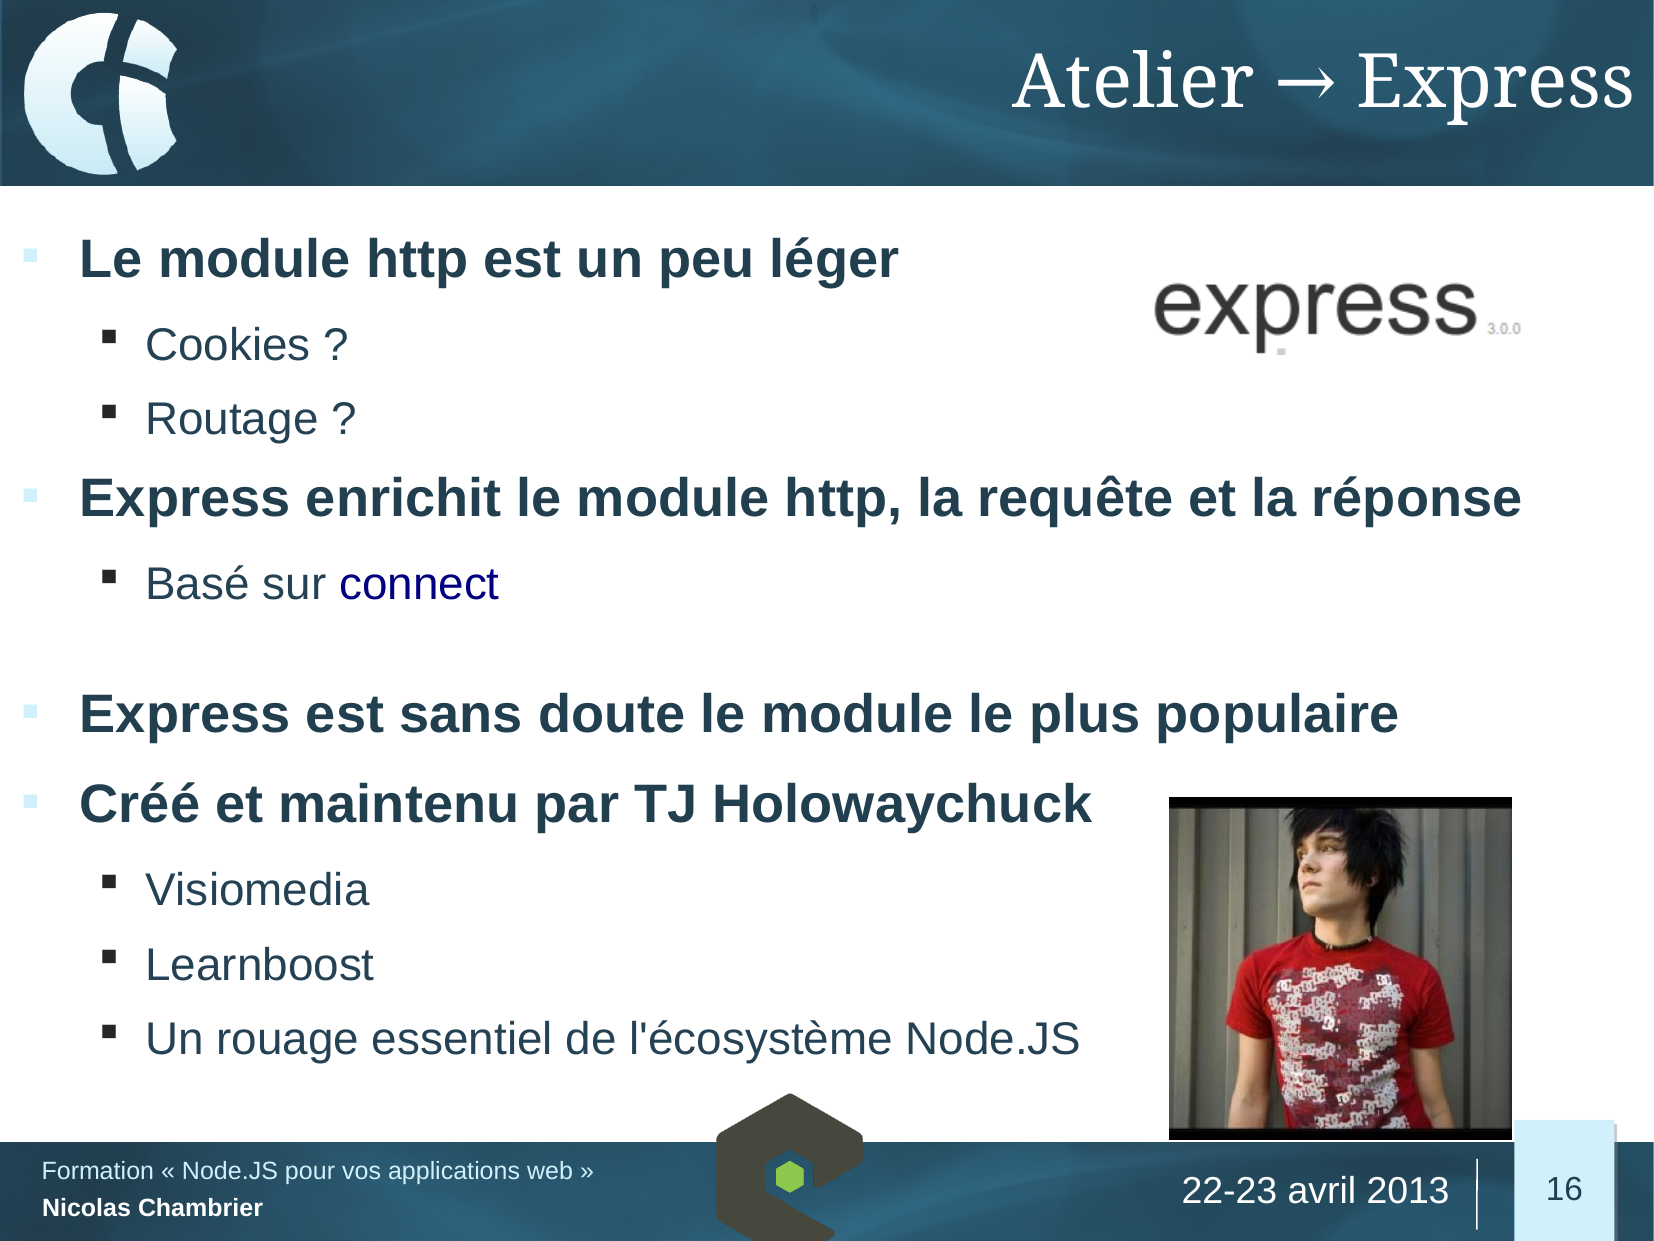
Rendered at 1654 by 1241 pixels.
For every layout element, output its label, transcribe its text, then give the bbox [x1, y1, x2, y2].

picture [716, 1108, 863, 1241]
title Atelier → Express [226, 0, 1654, 187]
picture [1169, 797, 1512, 1140]
picture [0, 0, 221, 187]
list Le module http est un peu léger Cookies ? Routage ? Express enrichit le module http, la requête et la réponse Basé sur connect Express est sans doute le module le plus populaire Créé et maintenu par TJ Holowaychuck Visiomedia Learnboost Un rouage essentiel de l'écosystème Node.JS [23, 224, 1619, 1108]
picture [1130, 269, 1560, 355]
